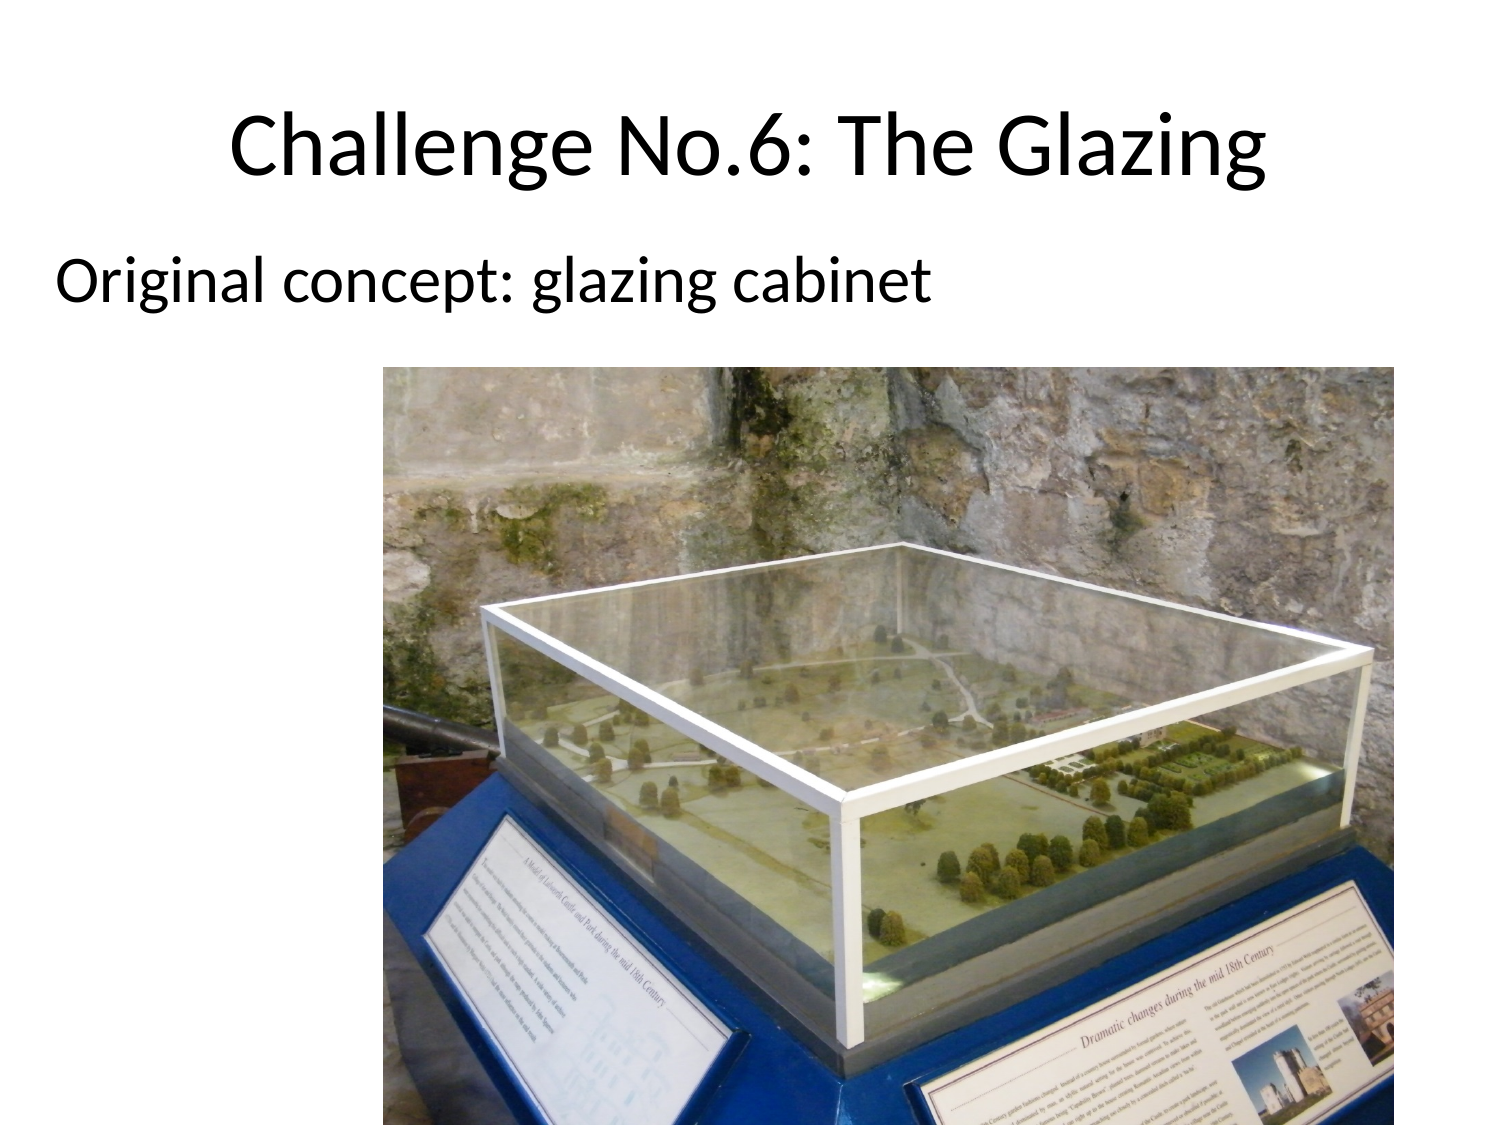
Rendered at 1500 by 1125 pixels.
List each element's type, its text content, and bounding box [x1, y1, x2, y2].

picture [383, 367, 1394, 1125]
title Challenge No.6: The Glazing [75, 45, 1425, 233]
list Original concept: glazing cabinet [40, 228, 1391, 363]
